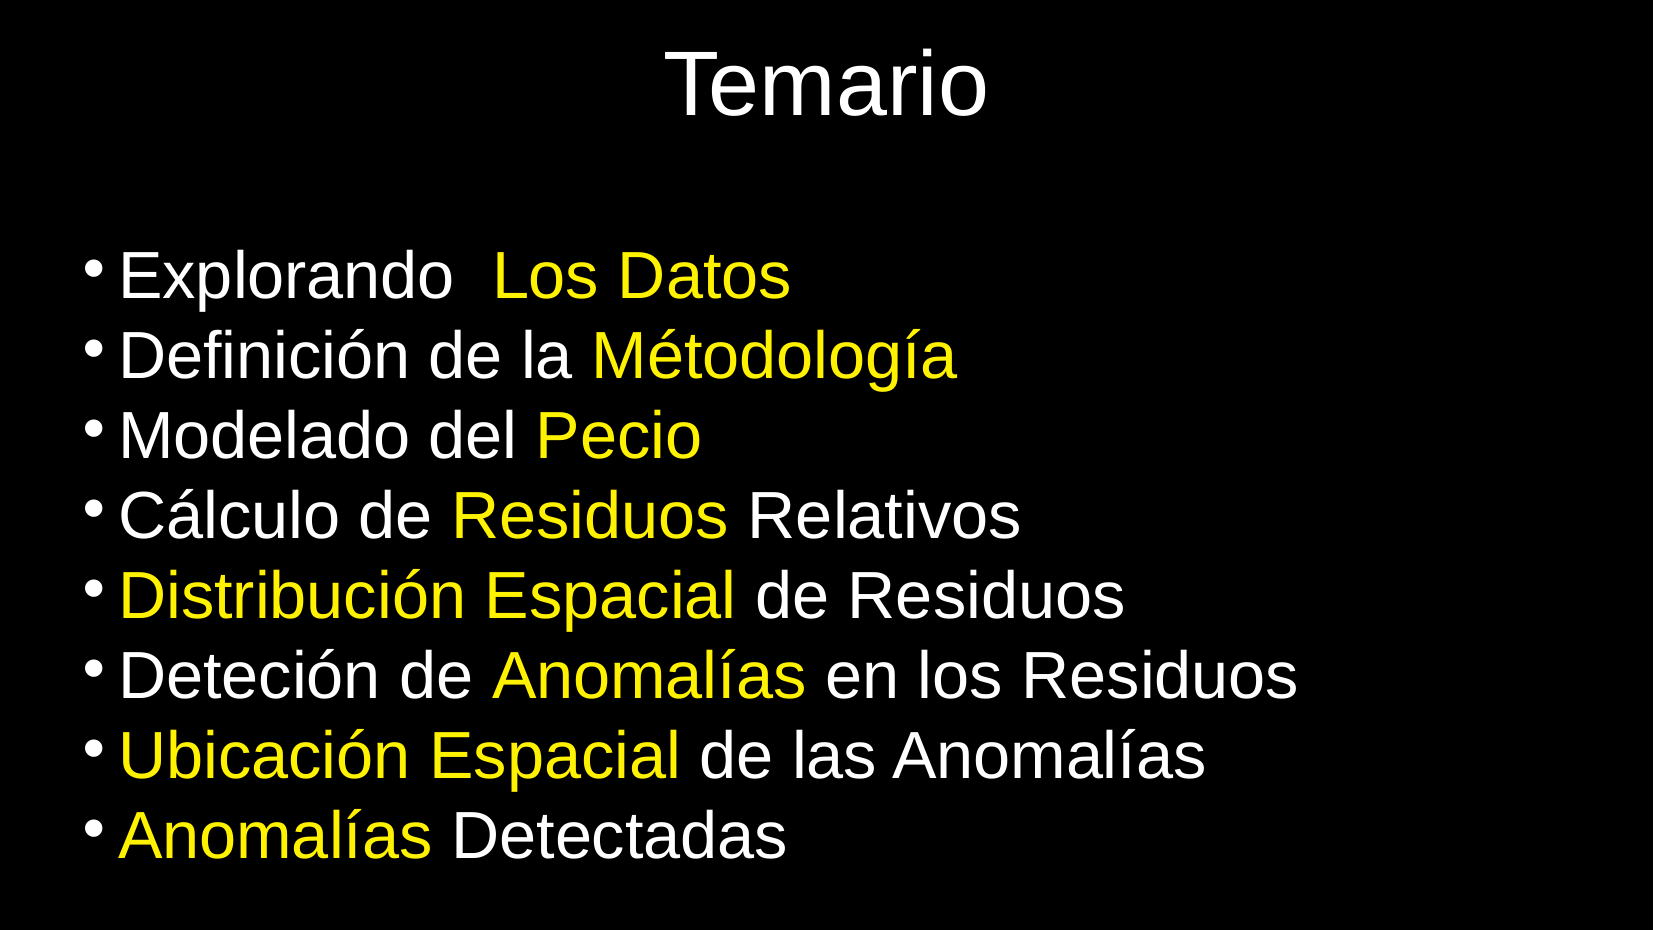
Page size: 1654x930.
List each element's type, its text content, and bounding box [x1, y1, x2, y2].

text_box Temario [82, 0, 1571, 182]
text_box Explorando Los Datos Definición de la Métodología Modelado del Pecio Cálculo de Residuos Relativos Distribución Espacial de Residuos Deteción de Anomalías en los Residuos Ubicación Espacial de las Anomalías Anomalías Detectadas [82, 215, 1571, 889]
